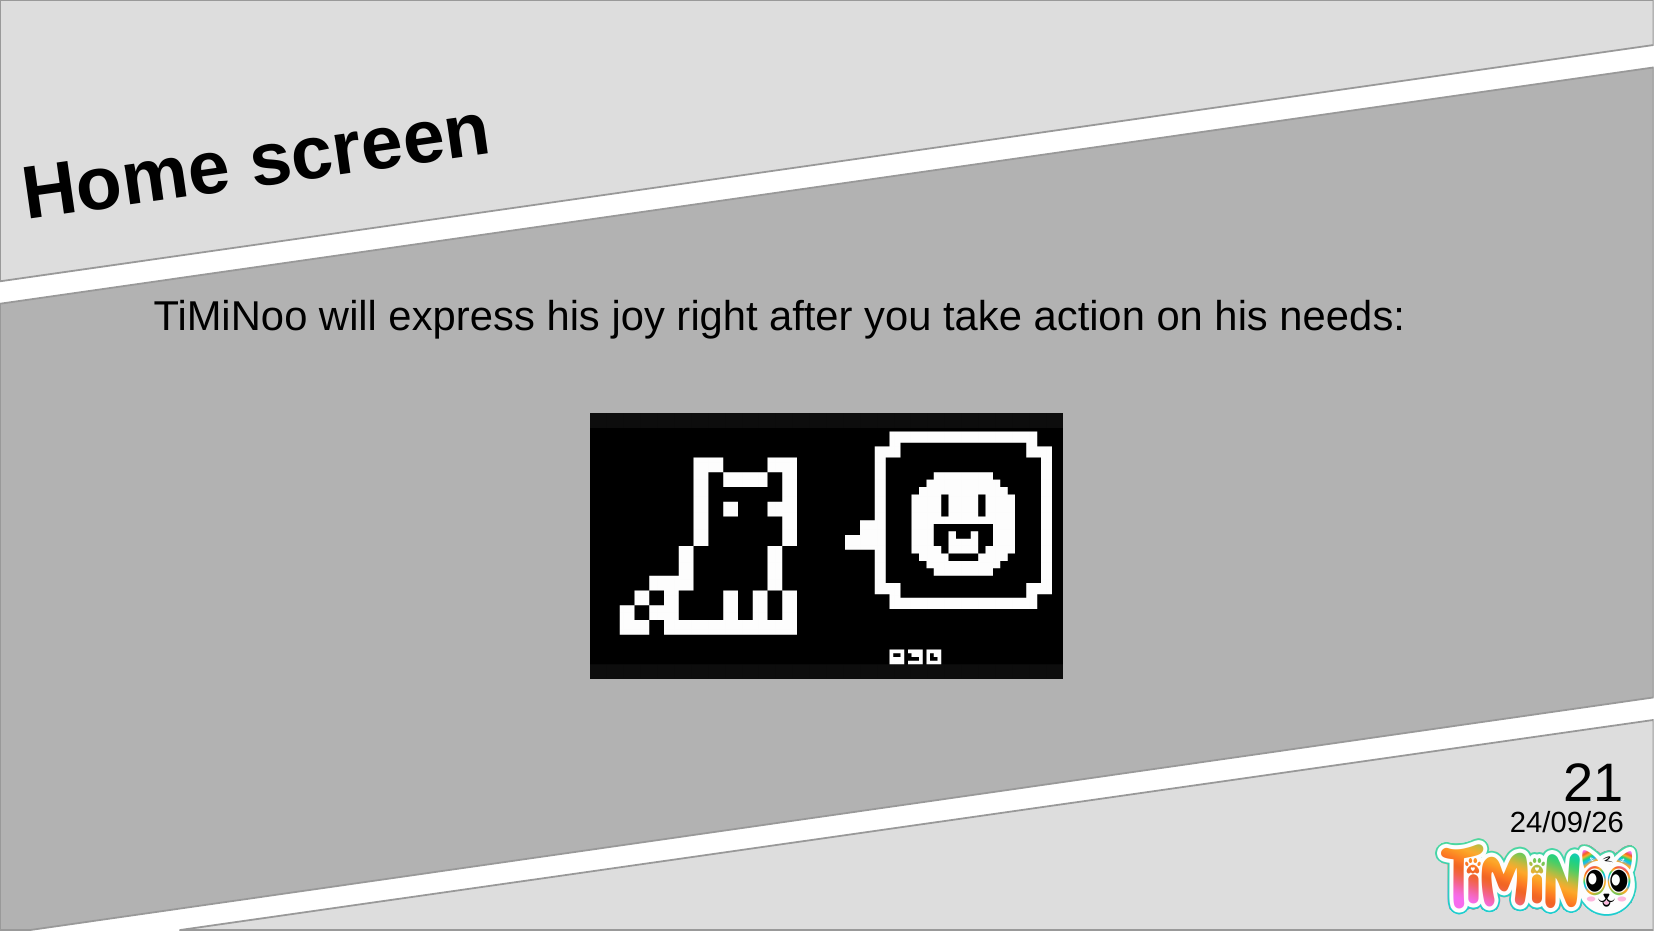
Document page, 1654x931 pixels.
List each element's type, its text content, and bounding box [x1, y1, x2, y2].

picture [1435, 838, 1638, 916]
title Home screen [11, 0, 1496, 272]
picture [590, 413, 1063, 679]
list TiMiNoo will express his joy right after you take action on his needs: [82, 292, 1538, 833]
